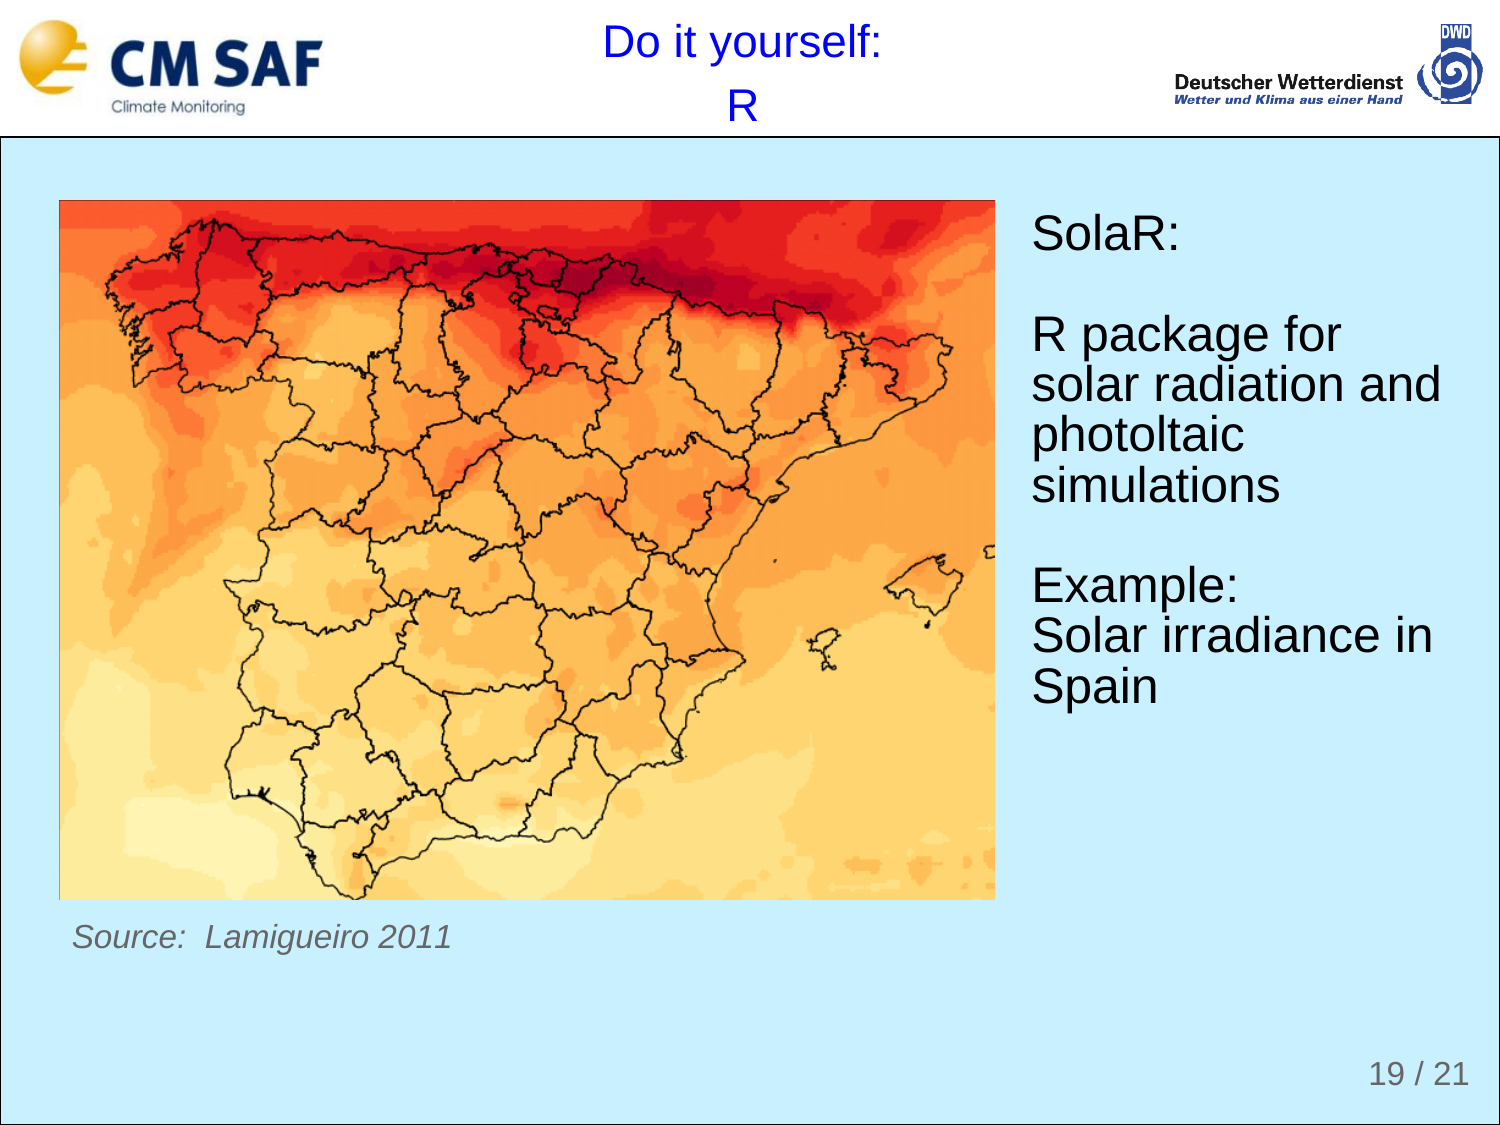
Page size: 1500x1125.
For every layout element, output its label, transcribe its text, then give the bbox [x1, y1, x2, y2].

text_box Do it yourself: R [313, 2, 1172, 81]
picture [17, 19, 325, 117]
picture [59, 200, 996, 900]
text_box Source: Lamigueiro 2011 [57, 897, 920, 968]
picture [1175, 24, 1483, 104]
text_box SolaR: R package for solar radiation and photoltaic simulations Example: Solar irradiance in Spain [1016, 202, 1472, 721]
